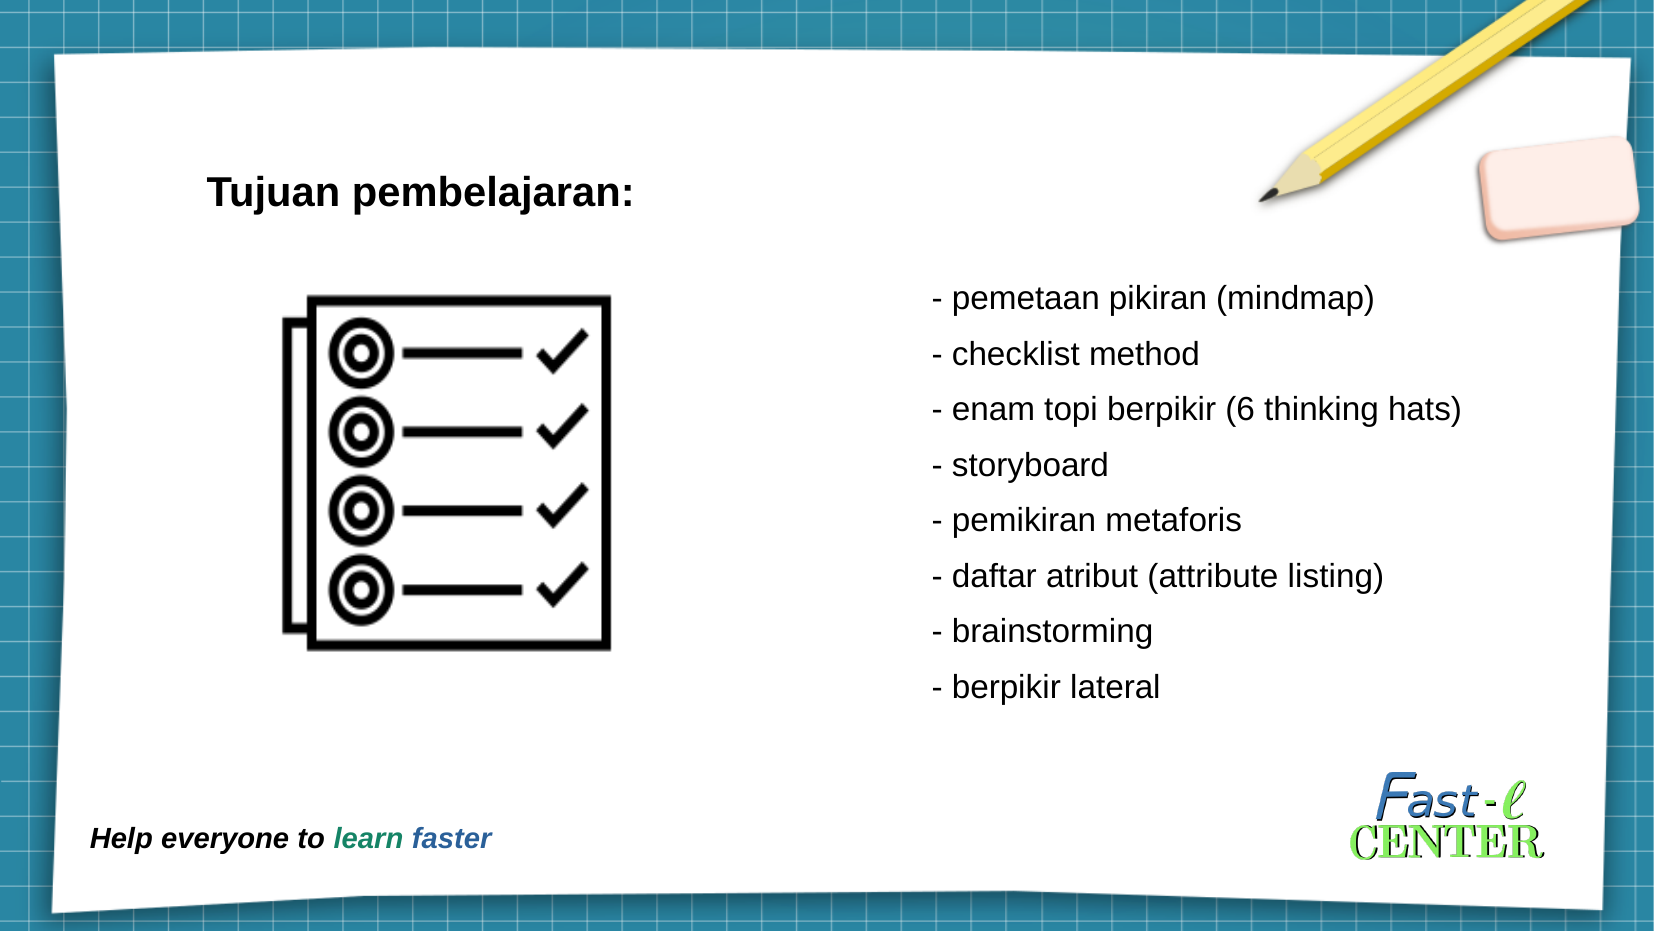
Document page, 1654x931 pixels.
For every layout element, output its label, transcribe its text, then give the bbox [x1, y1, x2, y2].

text_box Tujuan pembelajaran: [191, 160, 676, 226]
text_box - pemetaan pikiran (mindmap) - checklist method - enam topi berpikir (6 thinking hats) - storyboard - pemikiran metaforis - daftar atribut (attribute listing) - brainstorming - berpikir lateral [916, 253, 1478, 713]
text_box Help everyone to learn faster [75, 814, 507, 863]
picture [0, 0, 1654, 931]
